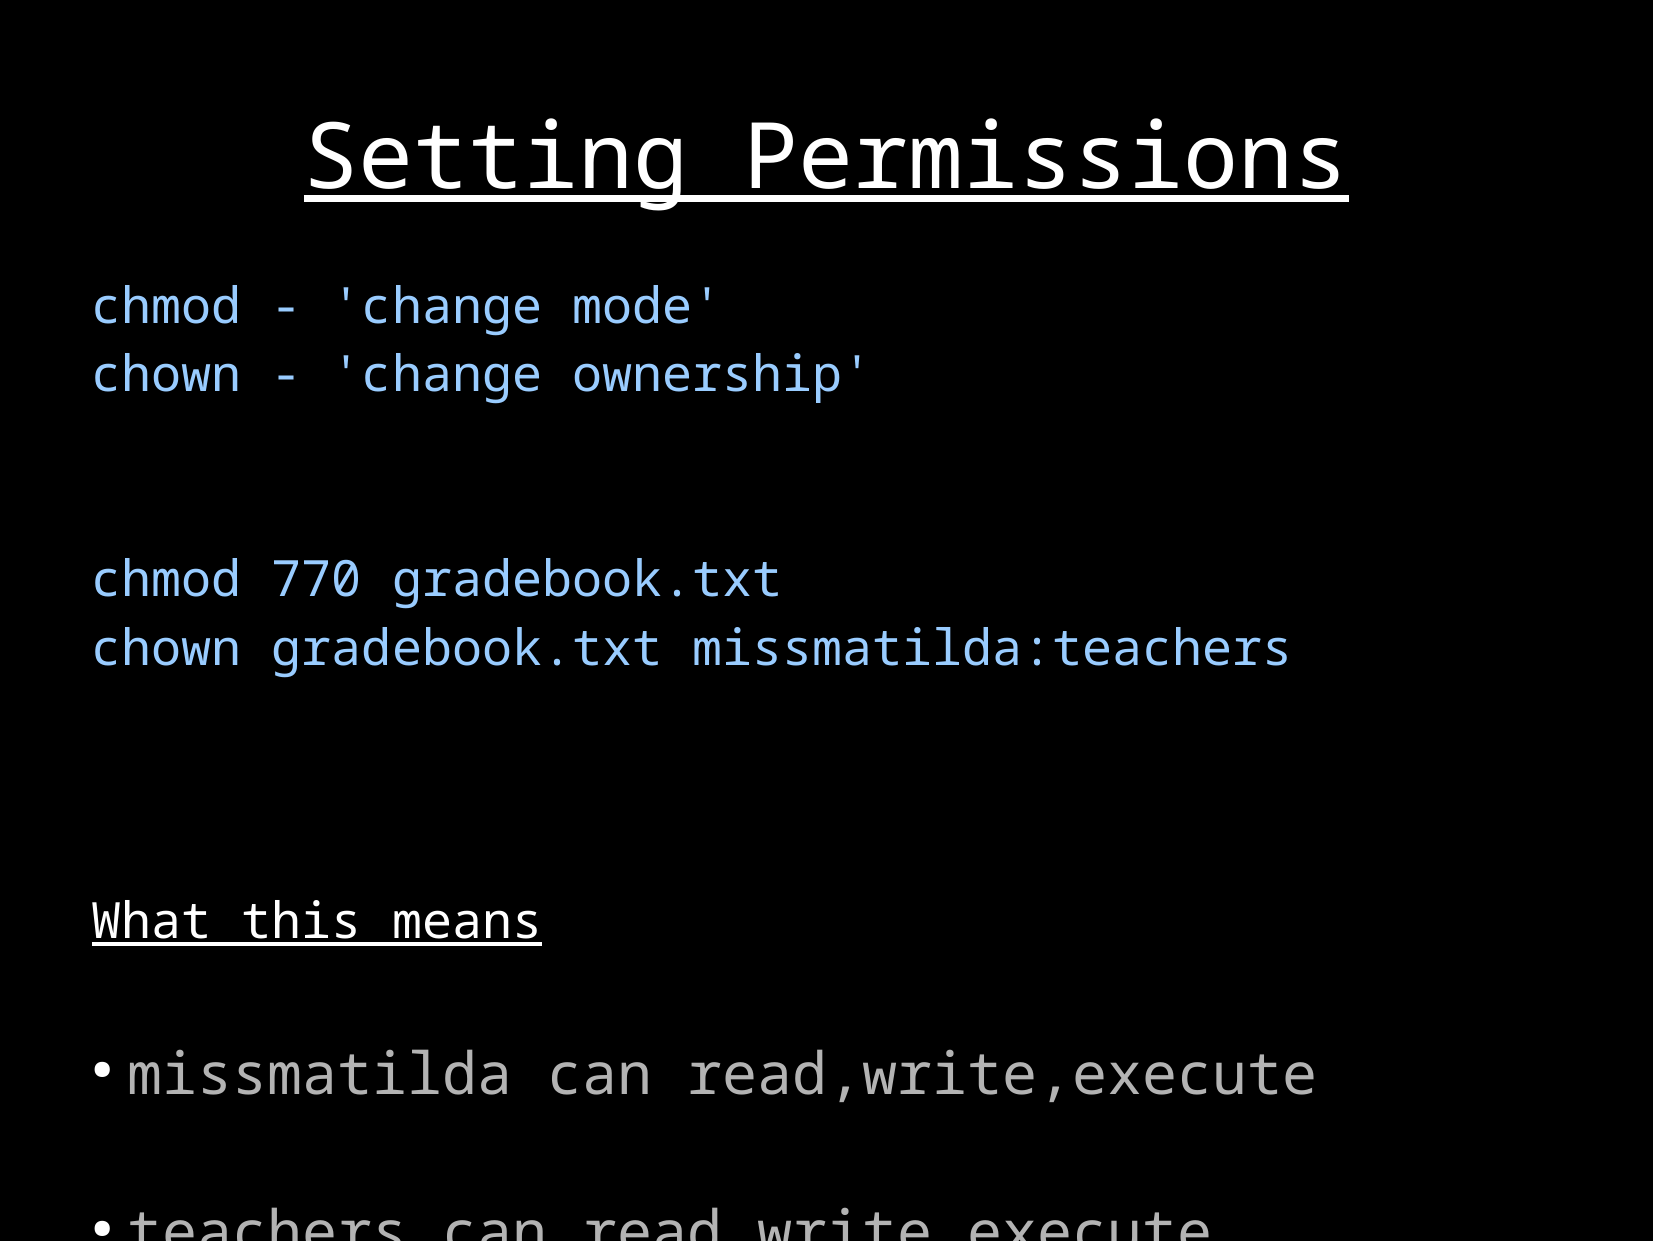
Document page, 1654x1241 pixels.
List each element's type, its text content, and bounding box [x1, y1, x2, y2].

title Setting Permissions [82, 49, 1571, 257]
table_header chmod - 'change mode' chown - 'change ownership' chmod 770 gradebook.txt chown gradebook.txt missmatilda:teachers What this means missmatilda can read,write,execute teachers can read,write,execute no permissions for everyone else [77, 263, 1333, 1241]
table_header [1333, 263, 1628, 1241]
